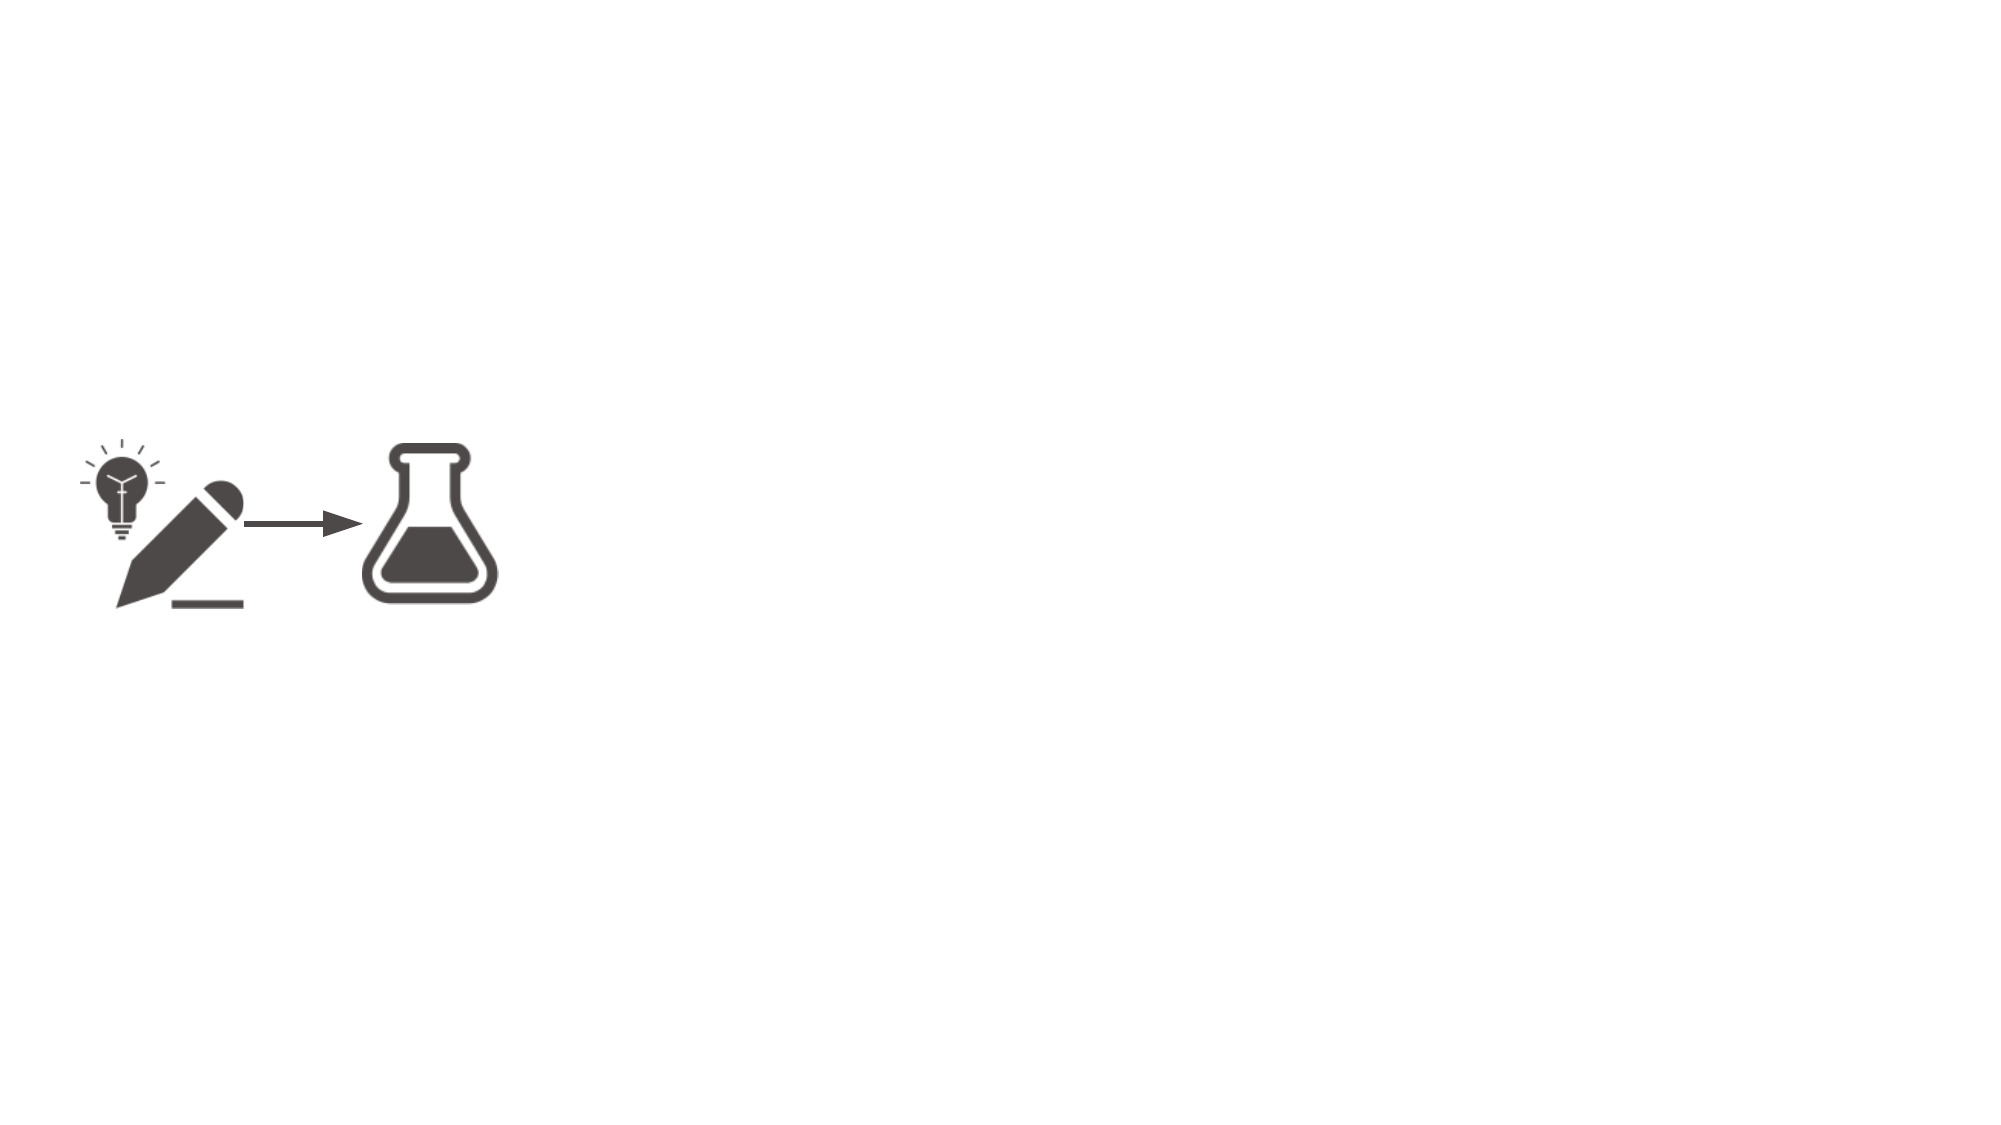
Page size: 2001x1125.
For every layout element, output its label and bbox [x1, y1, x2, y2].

picture [362, 443, 499, 605]
picture [80, 439, 245, 609]
